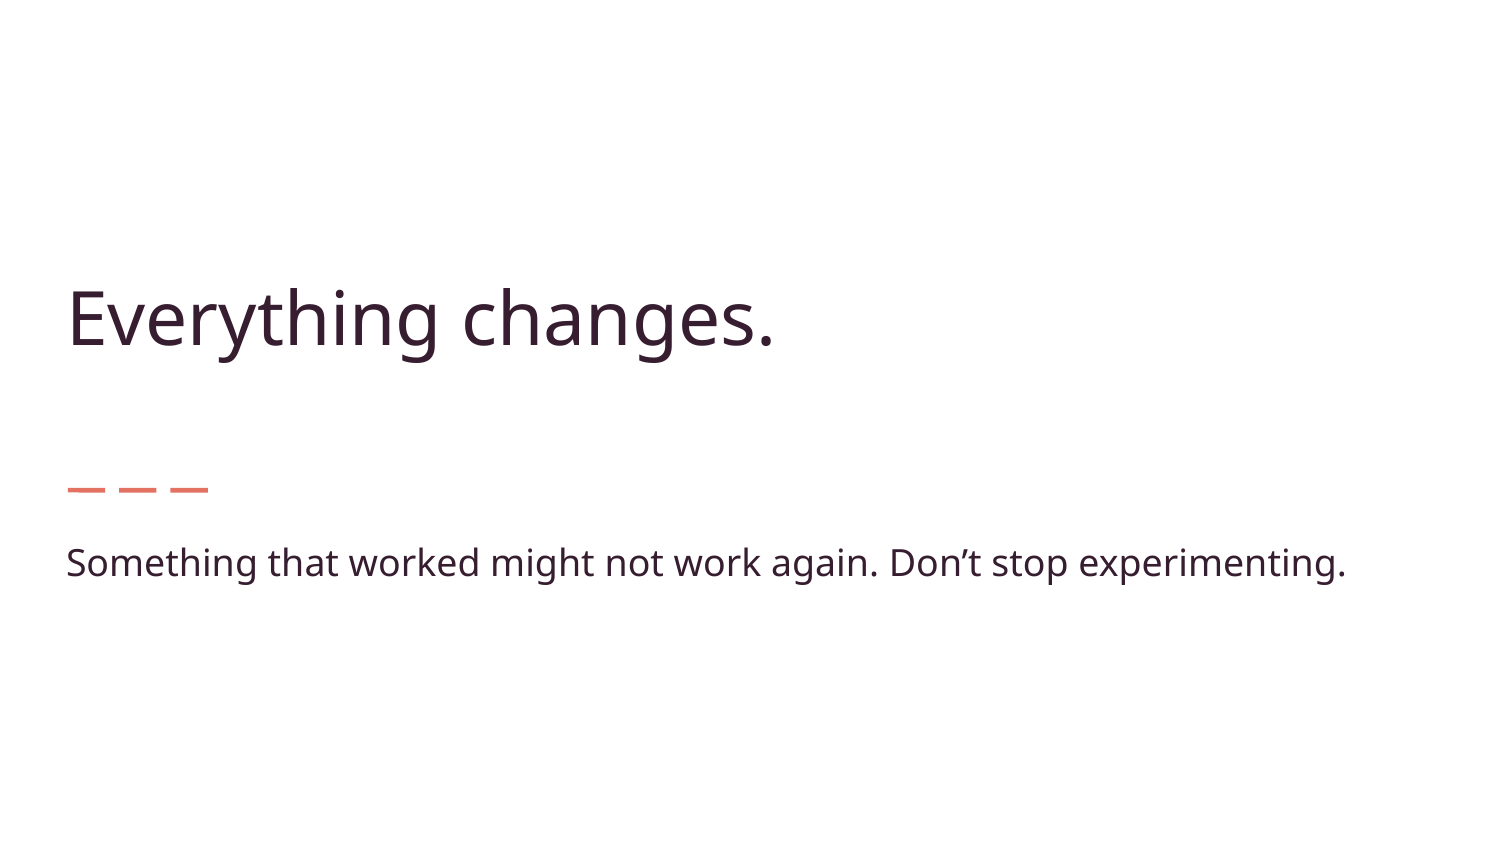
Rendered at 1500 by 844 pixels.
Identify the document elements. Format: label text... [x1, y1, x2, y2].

title Everything changes. [51, 210, 1449, 376]
list Something that worked might not work again. Don’t stop experimenting. [51, 517, 1449, 731]
